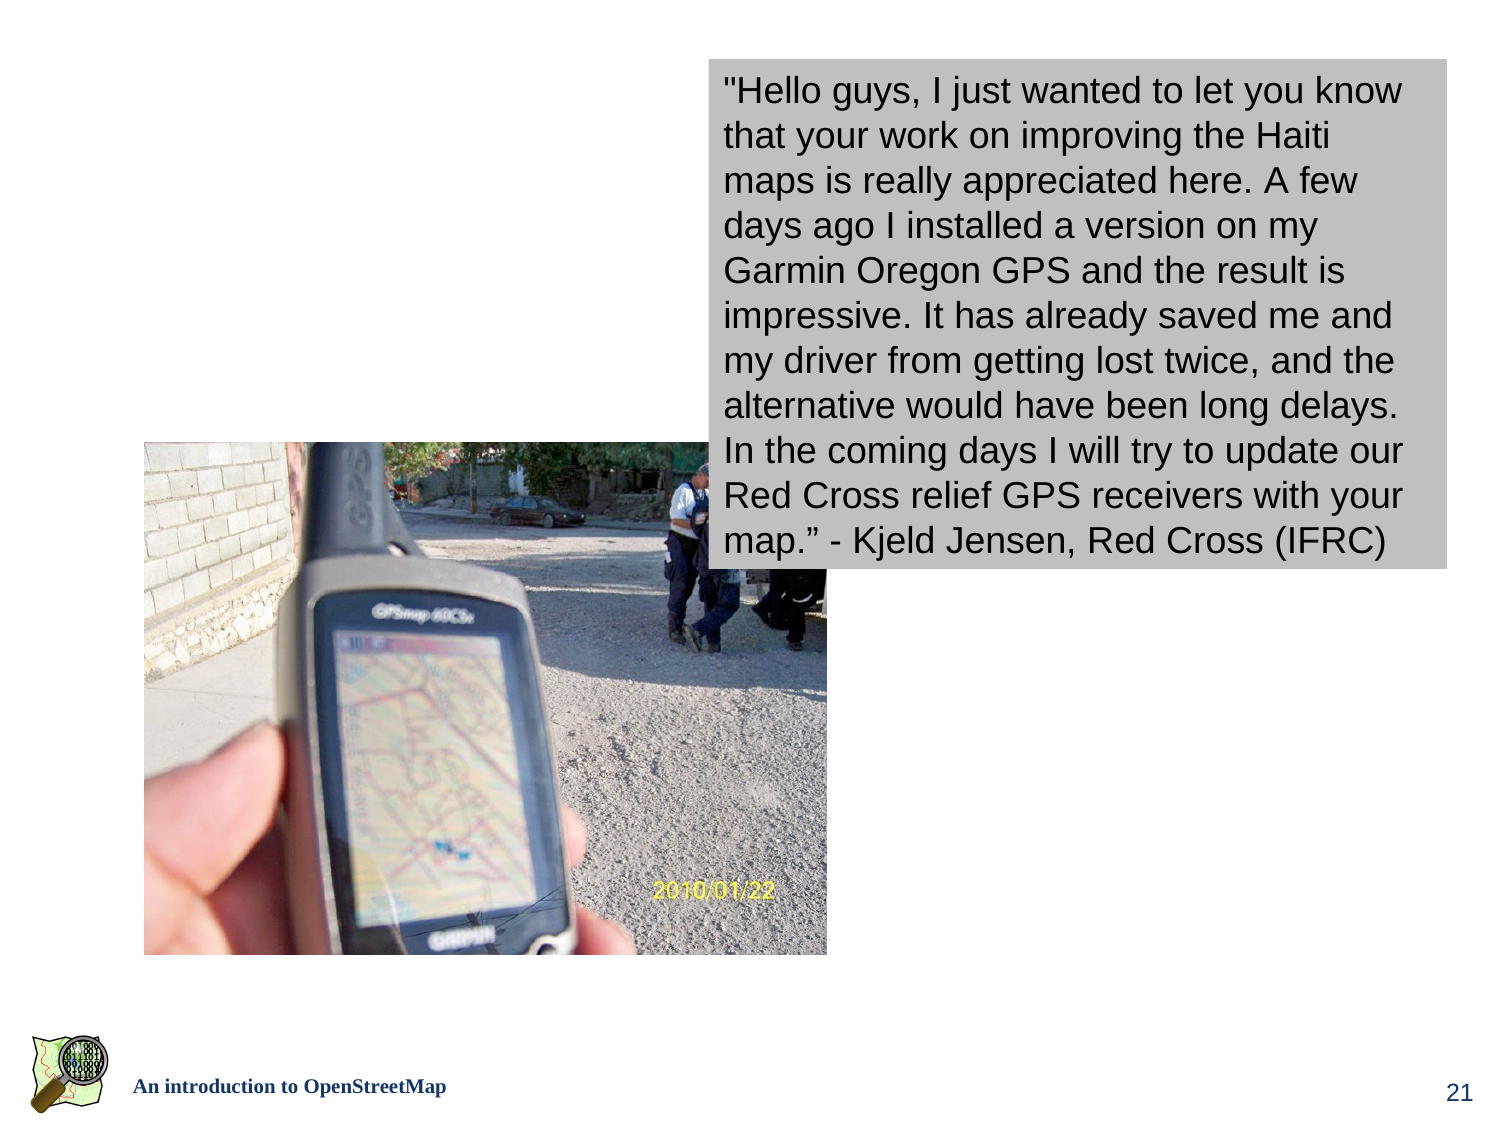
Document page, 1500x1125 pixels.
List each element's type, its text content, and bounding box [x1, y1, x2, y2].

picture [144, 442, 827, 955]
picture [29, 1033, 110, 1114]
text_box "Hello guys, I just wanted to let you know that your work on improving the Haiti maps is really appreciated here. A few days ago I installed a version on my Garmin Oregon GPS and the result is impressive. It has already saved me and my driver from getting lost twice, and the alternative would have been long delays. In the coming days I will try to update our Red Cross relief GPS receivers with your map.” - Kjeld Jensen, Red Cross (IFRC) [708, 59, 1447, 569]
